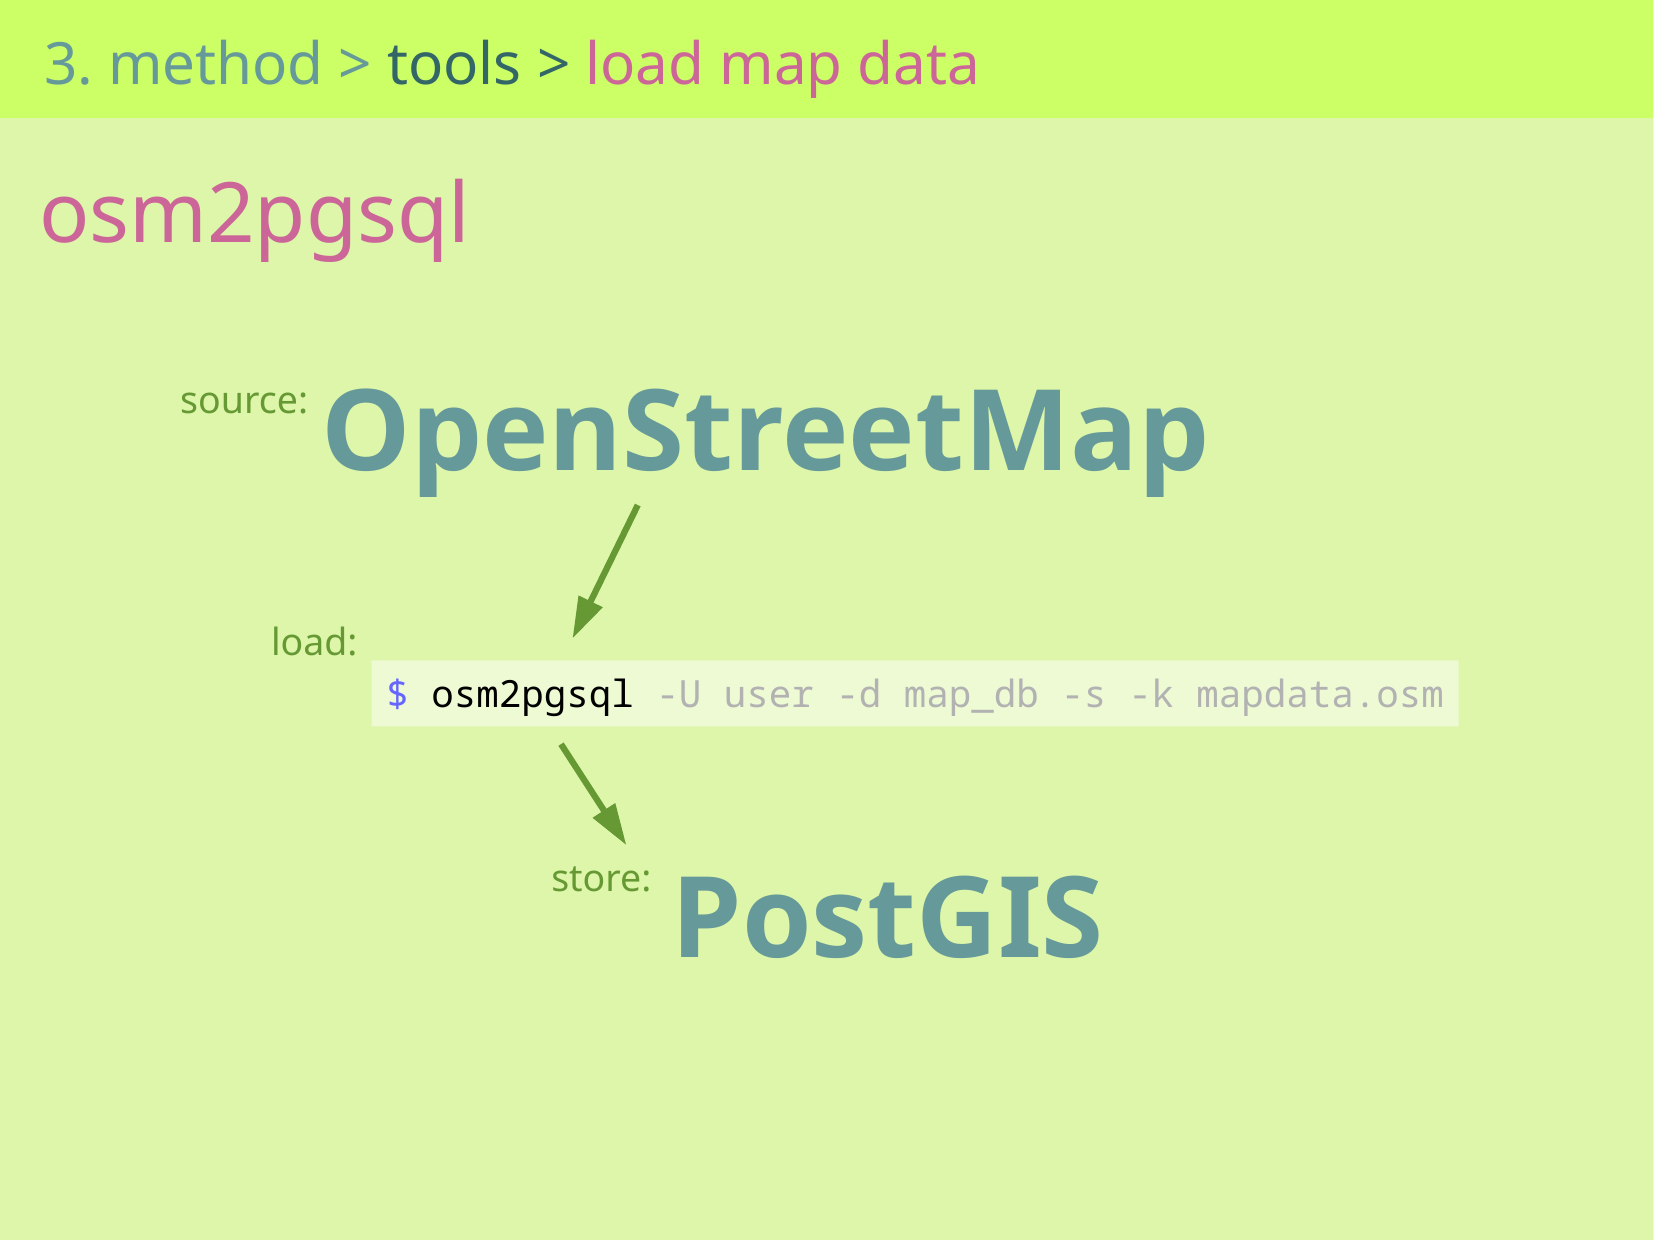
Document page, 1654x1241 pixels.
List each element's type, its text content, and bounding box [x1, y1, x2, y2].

text_box source: [165, 366, 307, 439]
text_box load: [256, 608, 362, 681]
text_box 3. method > tools > load map data [29, 14, 895, 119]
text_box store: [536, 844, 656, 917]
text_box PostGIS [656, 829, 1069, 1016]
text_box osm2pgsql [24, 146, 934, 289]
text_box [0, 118, 1654, 1241]
text_box $ osm2pgsql -U user -d map_db -s -k mapdata.osm [371, 660, 1459, 721]
text_box OpenStreetMap [307, 342, 1105, 529]
